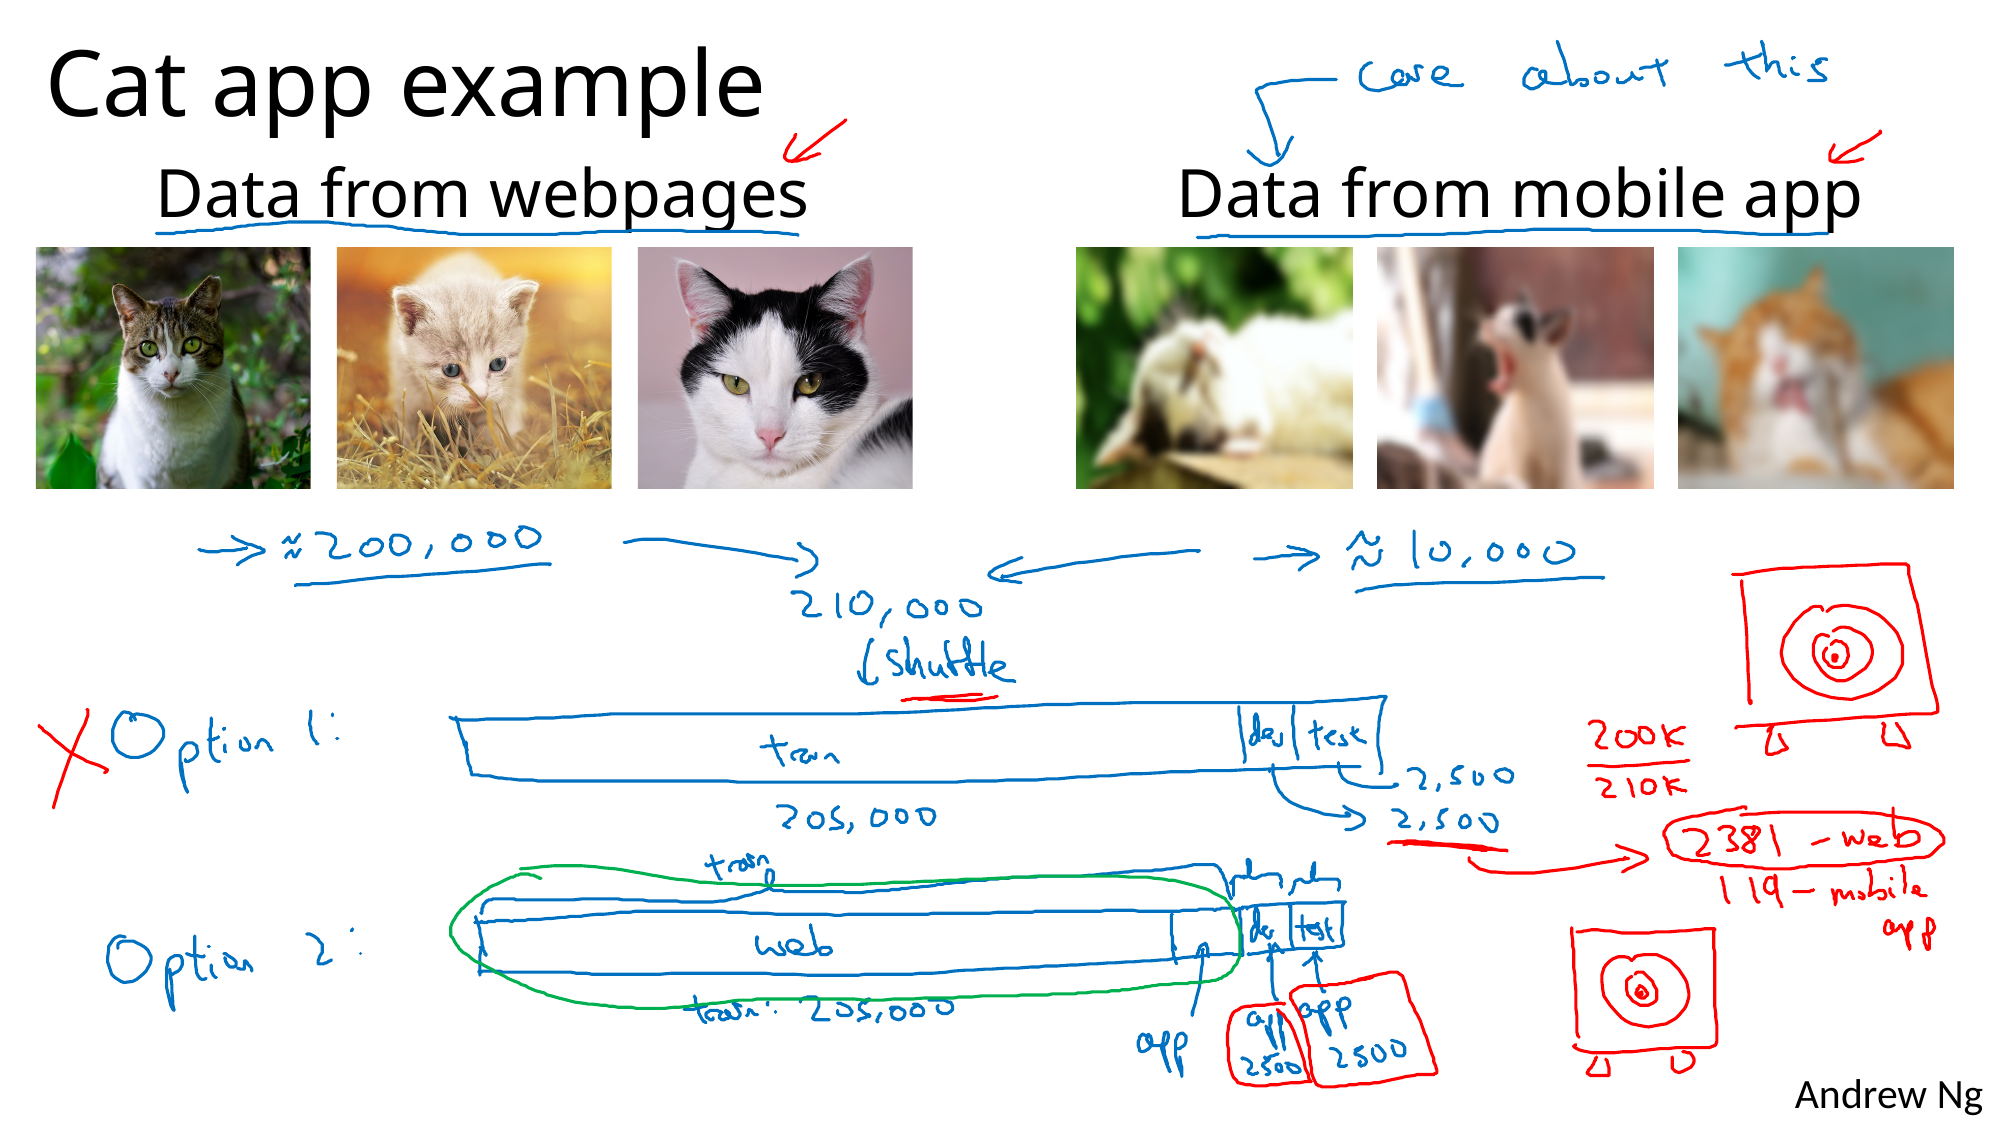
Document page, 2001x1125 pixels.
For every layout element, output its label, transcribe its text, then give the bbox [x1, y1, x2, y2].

title Cat app example [30, 29, 2000, 248]
picture [35, 37, 1954, 1092]
